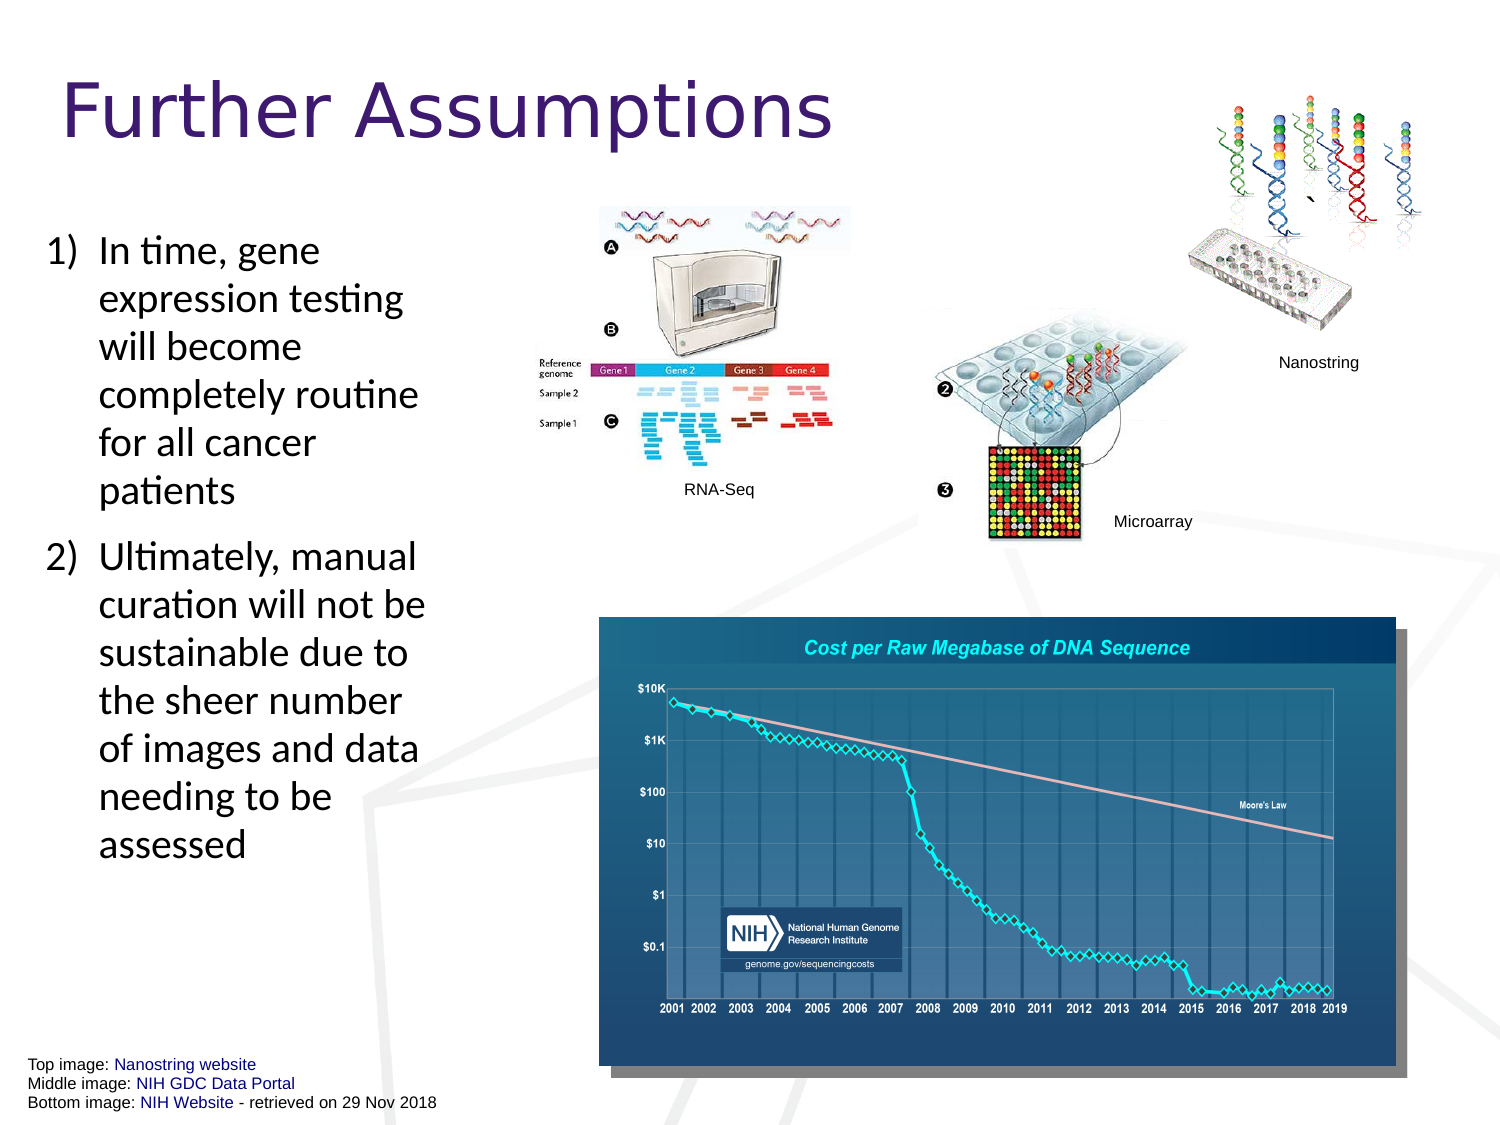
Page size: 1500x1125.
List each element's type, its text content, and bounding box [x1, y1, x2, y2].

text_box Nanostring [1256, 345, 1383, 380]
text_box RNA-Seq [656, 473, 783, 507]
text_box Top image: Nanostring website Middle image: NIH GDC Data Portal Bottom image: NIH Website - retrieved on 29 Nov 2018 [12, 1047, 1163, 1120]
text_box Microarray [1090, 504, 1217, 539]
title Further Assumptions [45, 45, 1393, 171]
picture [0, 0, 1500, 1125]
list In time, gene expression testing will become completely routine for all cancer patients Ultimately, manual curation will not be sustainable due to the sheer number of images and data needing to be assessed [27, 227, 443, 982]
